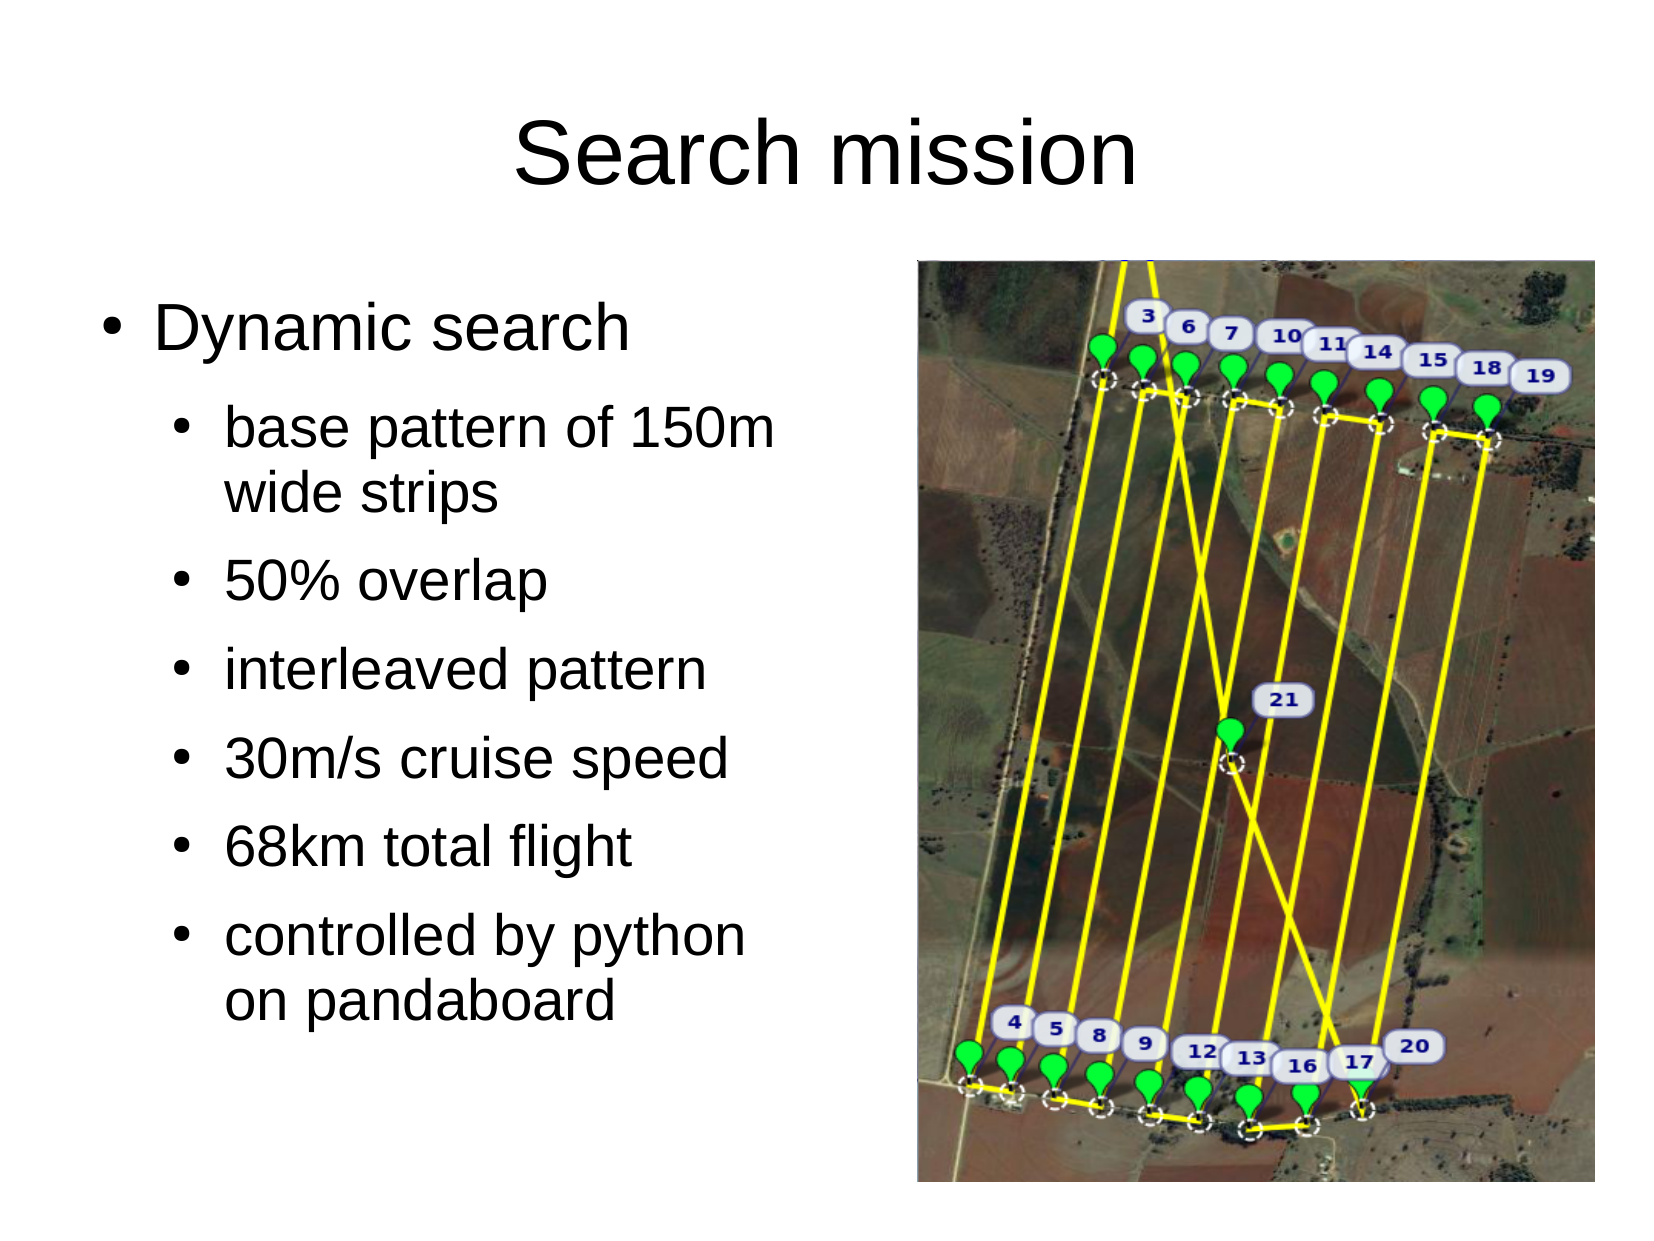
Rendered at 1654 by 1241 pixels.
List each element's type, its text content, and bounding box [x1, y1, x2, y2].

list Dynamic search base pattern of 150m wide strips 50% overlap interleaved pattern 30m/s cruise speed 68km total flight controlled by python on pandaboard [82, 290, 809, 1109]
picture [917, 260, 1595, 1182]
title Search mission [82, 49, 1571, 257]
